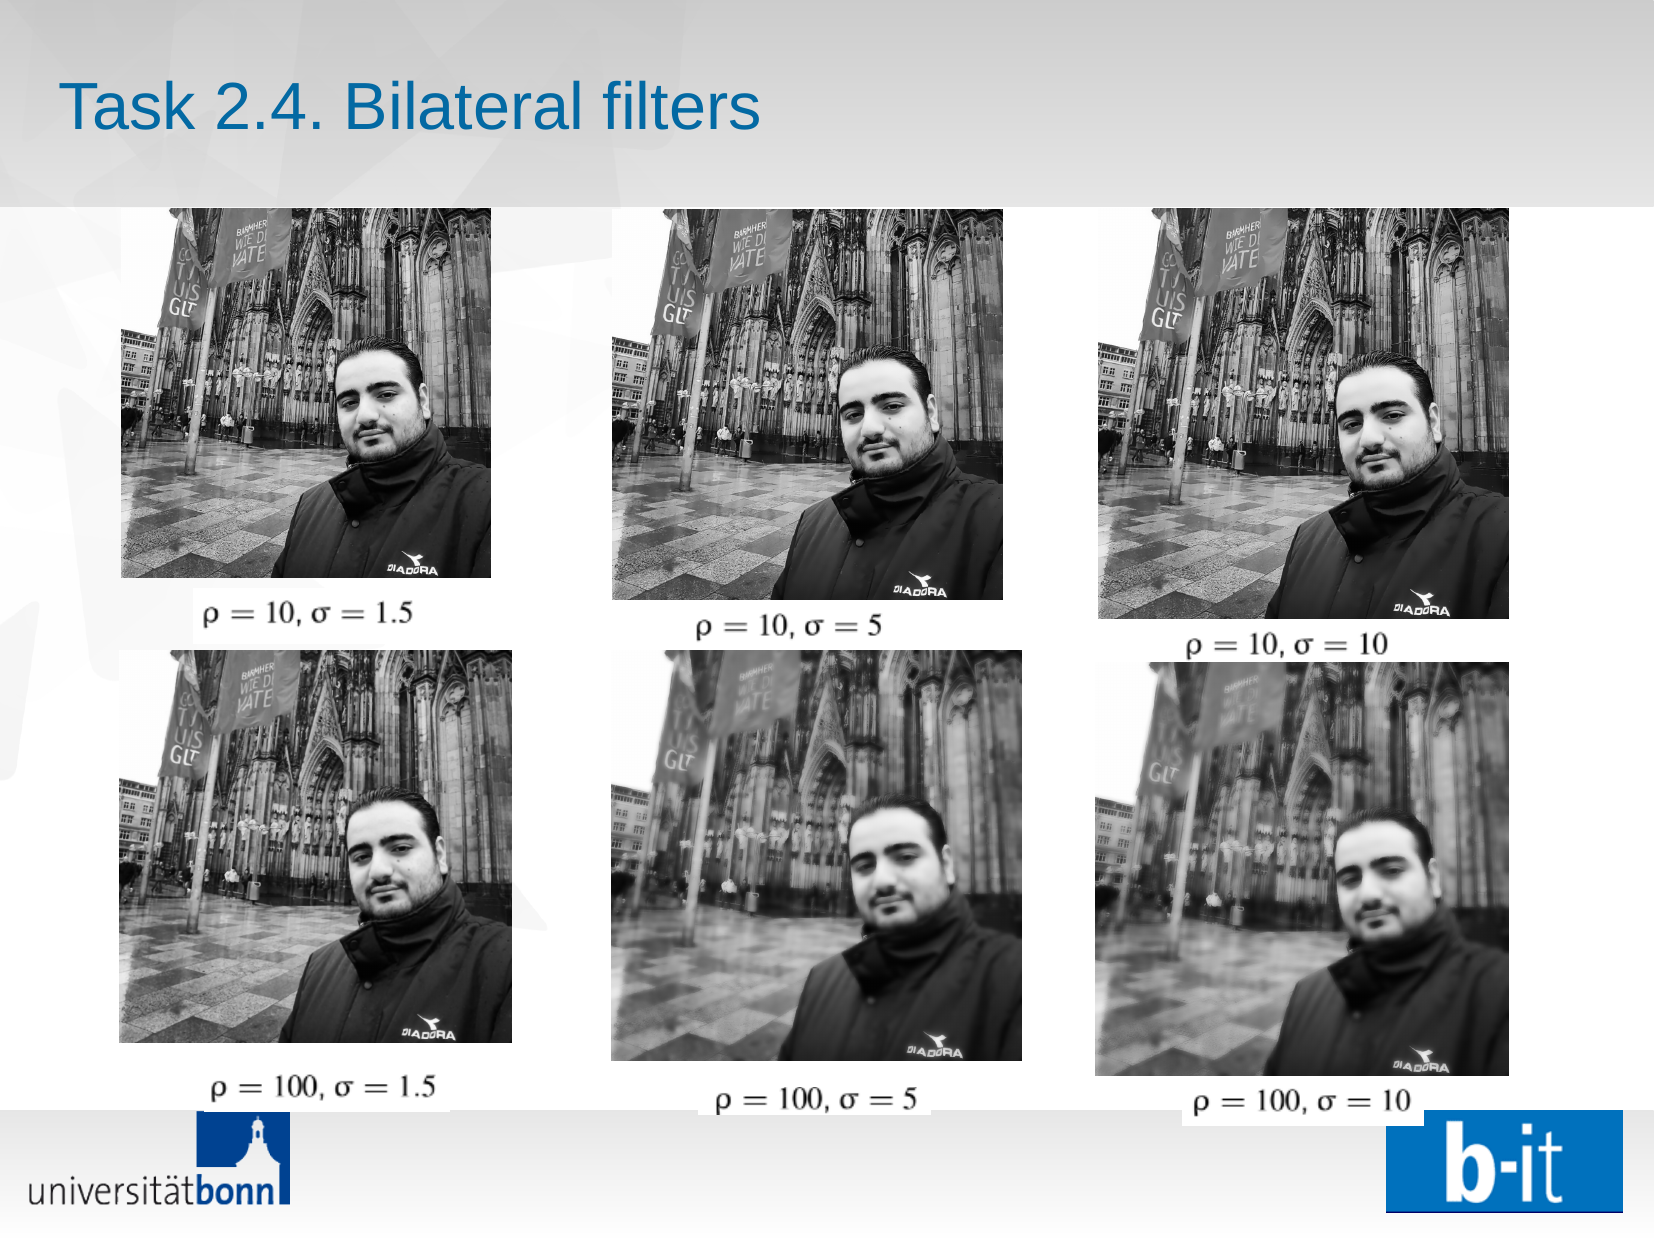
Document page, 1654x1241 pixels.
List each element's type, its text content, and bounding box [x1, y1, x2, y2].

picture [1098, 208, 1509, 619]
picture [28, 1067, 450, 1229]
picture [1182, 1083, 1623, 1213]
picture [0, 0, 1022, 1061]
picture [1095, 629, 1509, 1076]
title Task 2.4. Bilateral filters [59, 29, 1595, 178]
picture [698, 1087, 931, 1115]
